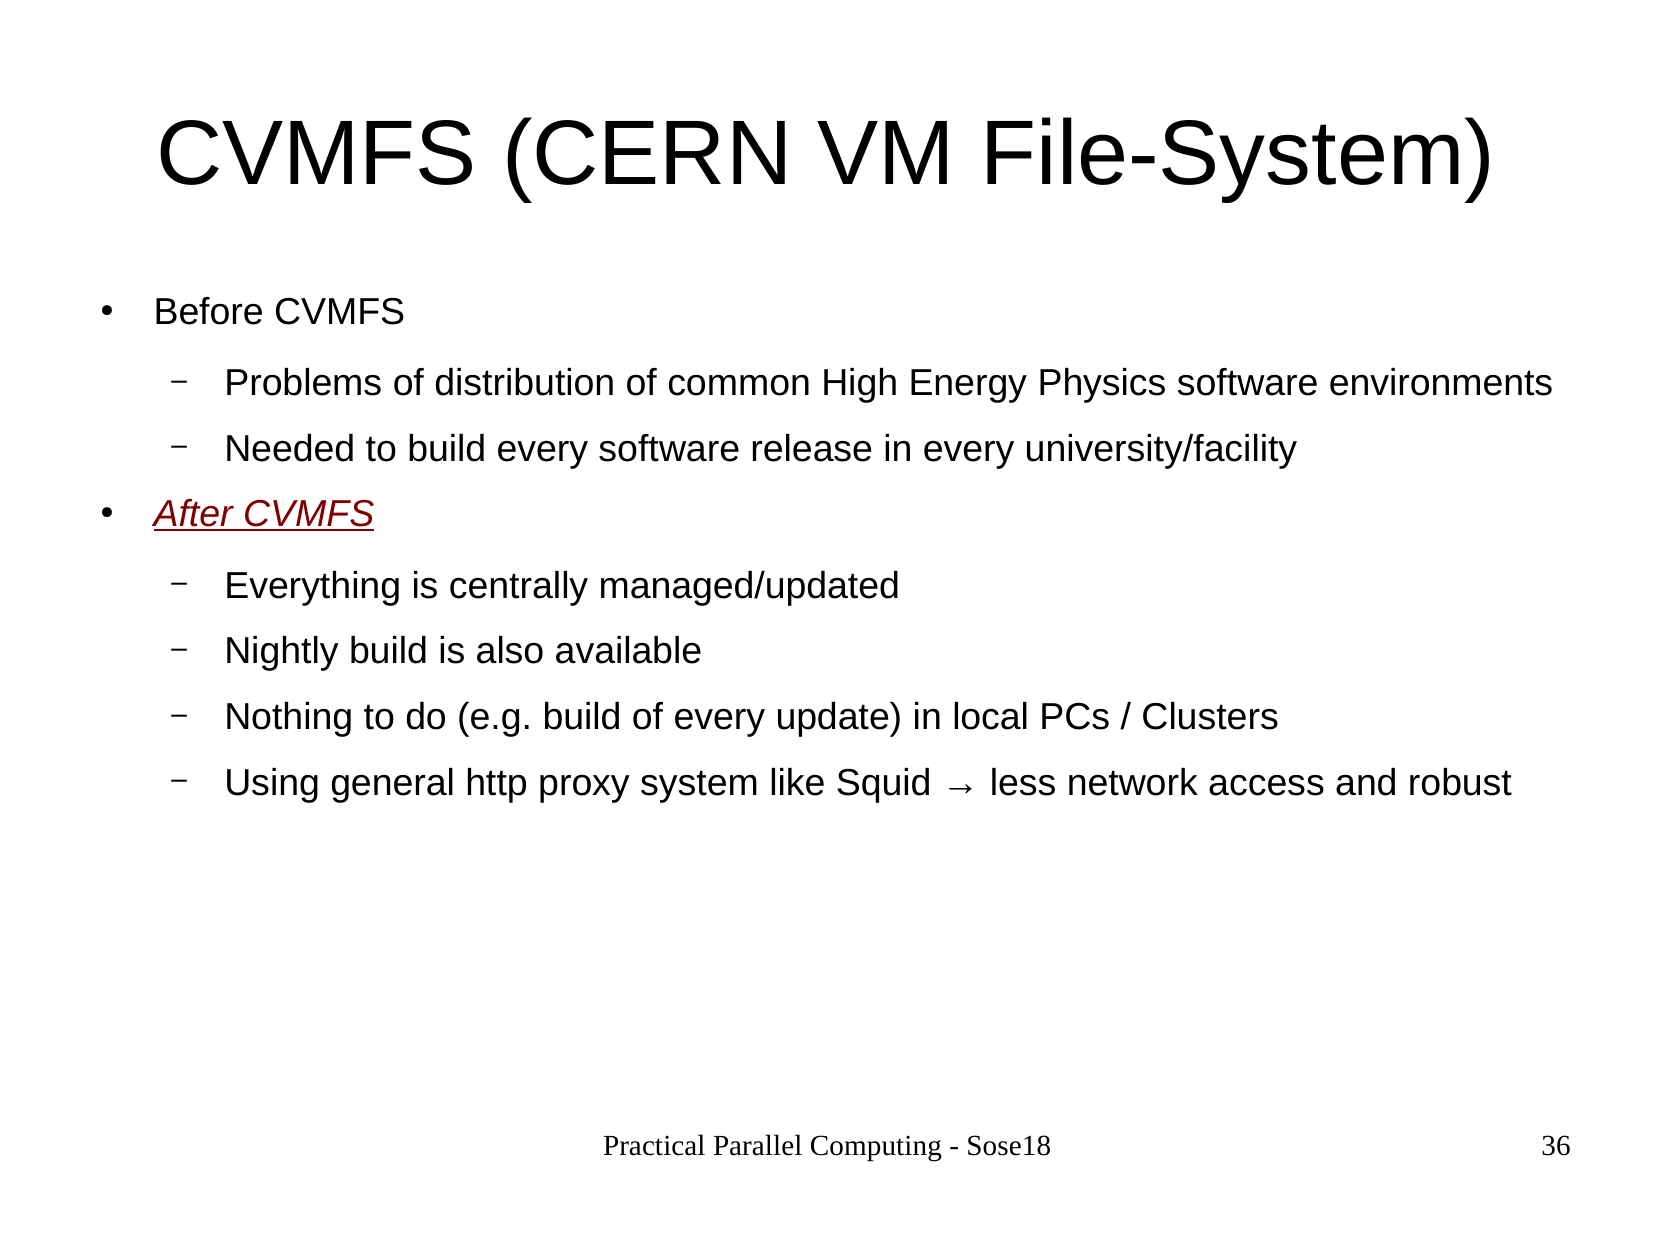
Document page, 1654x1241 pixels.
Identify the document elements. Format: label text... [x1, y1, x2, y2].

title CVMFS (CERN VM File-System) [82, 49, 1571, 257]
list Before CVMFS Problems of distribution of common High Energy Physics software environments Needed to build every software release in every university/facility After CVMFS Everything is centrally managed/updated Nightly build is also available Nothing to do (e.g. build of every update) in local PCs / Clusters Using general http proxy system like Squid → less network access and robust [82, 290, 1571, 1010]
